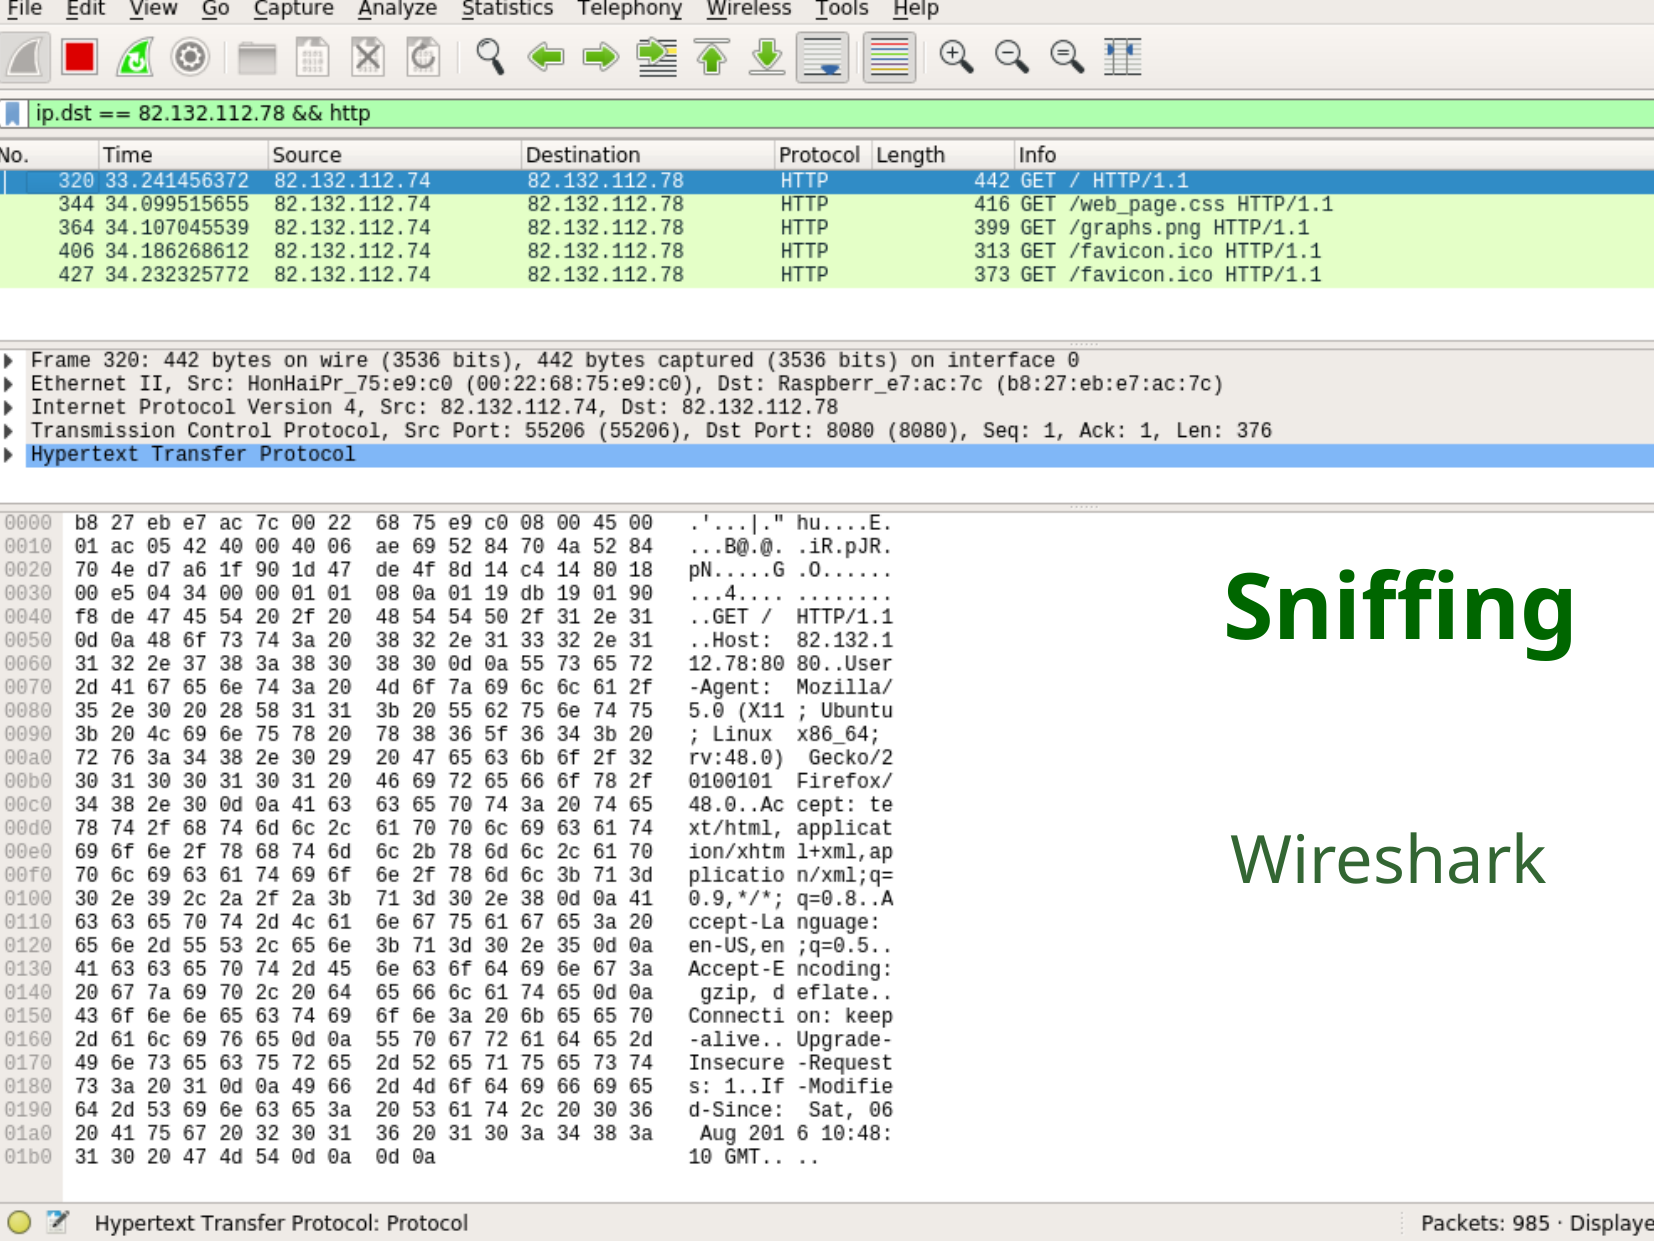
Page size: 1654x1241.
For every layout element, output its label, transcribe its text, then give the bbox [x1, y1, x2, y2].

title Sniffing [657, 437, 1653, 646]
list Wireshark [60, 480, 1548, 1201]
picture [0, 0, 1654, 1241]
